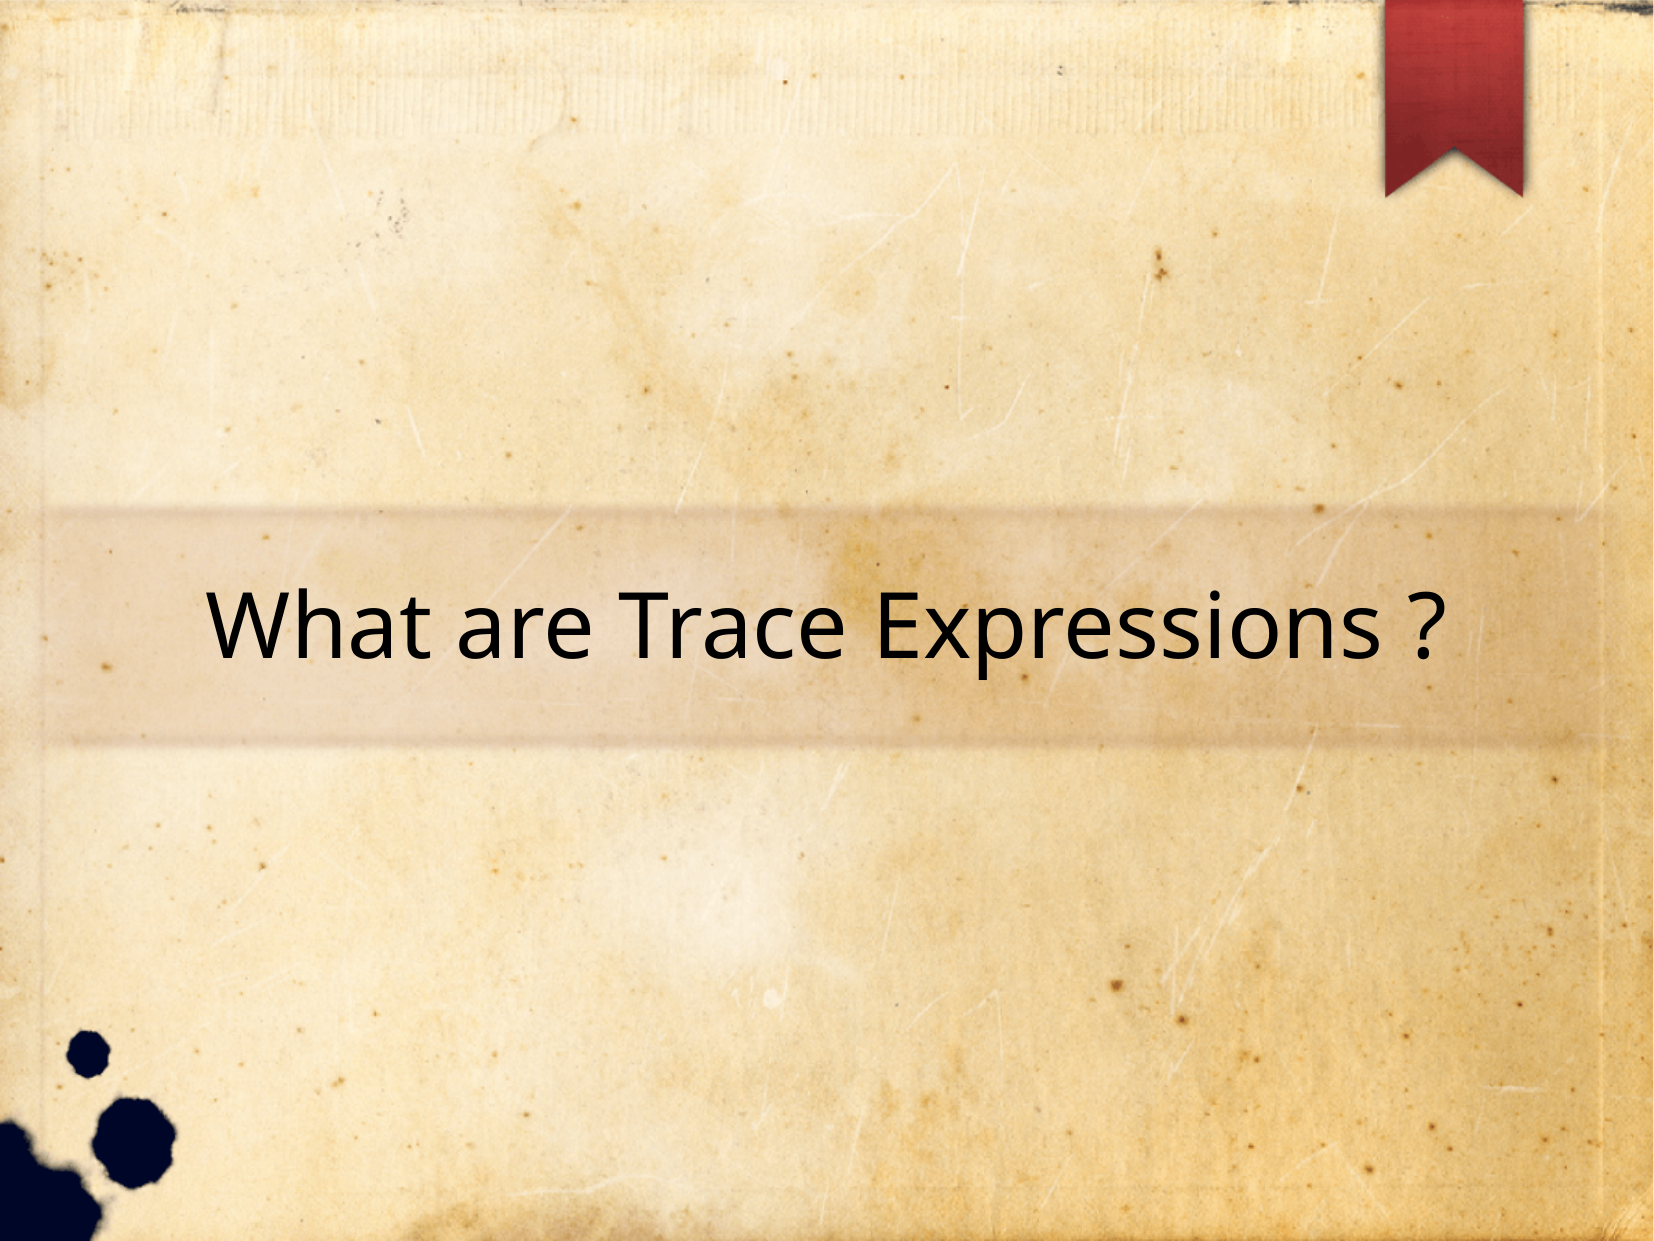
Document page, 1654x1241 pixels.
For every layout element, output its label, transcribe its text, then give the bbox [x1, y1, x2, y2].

picture [0, 0, 1654, 1241]
title What are Trace Expressions ? [82, 519, 1571, 727]
